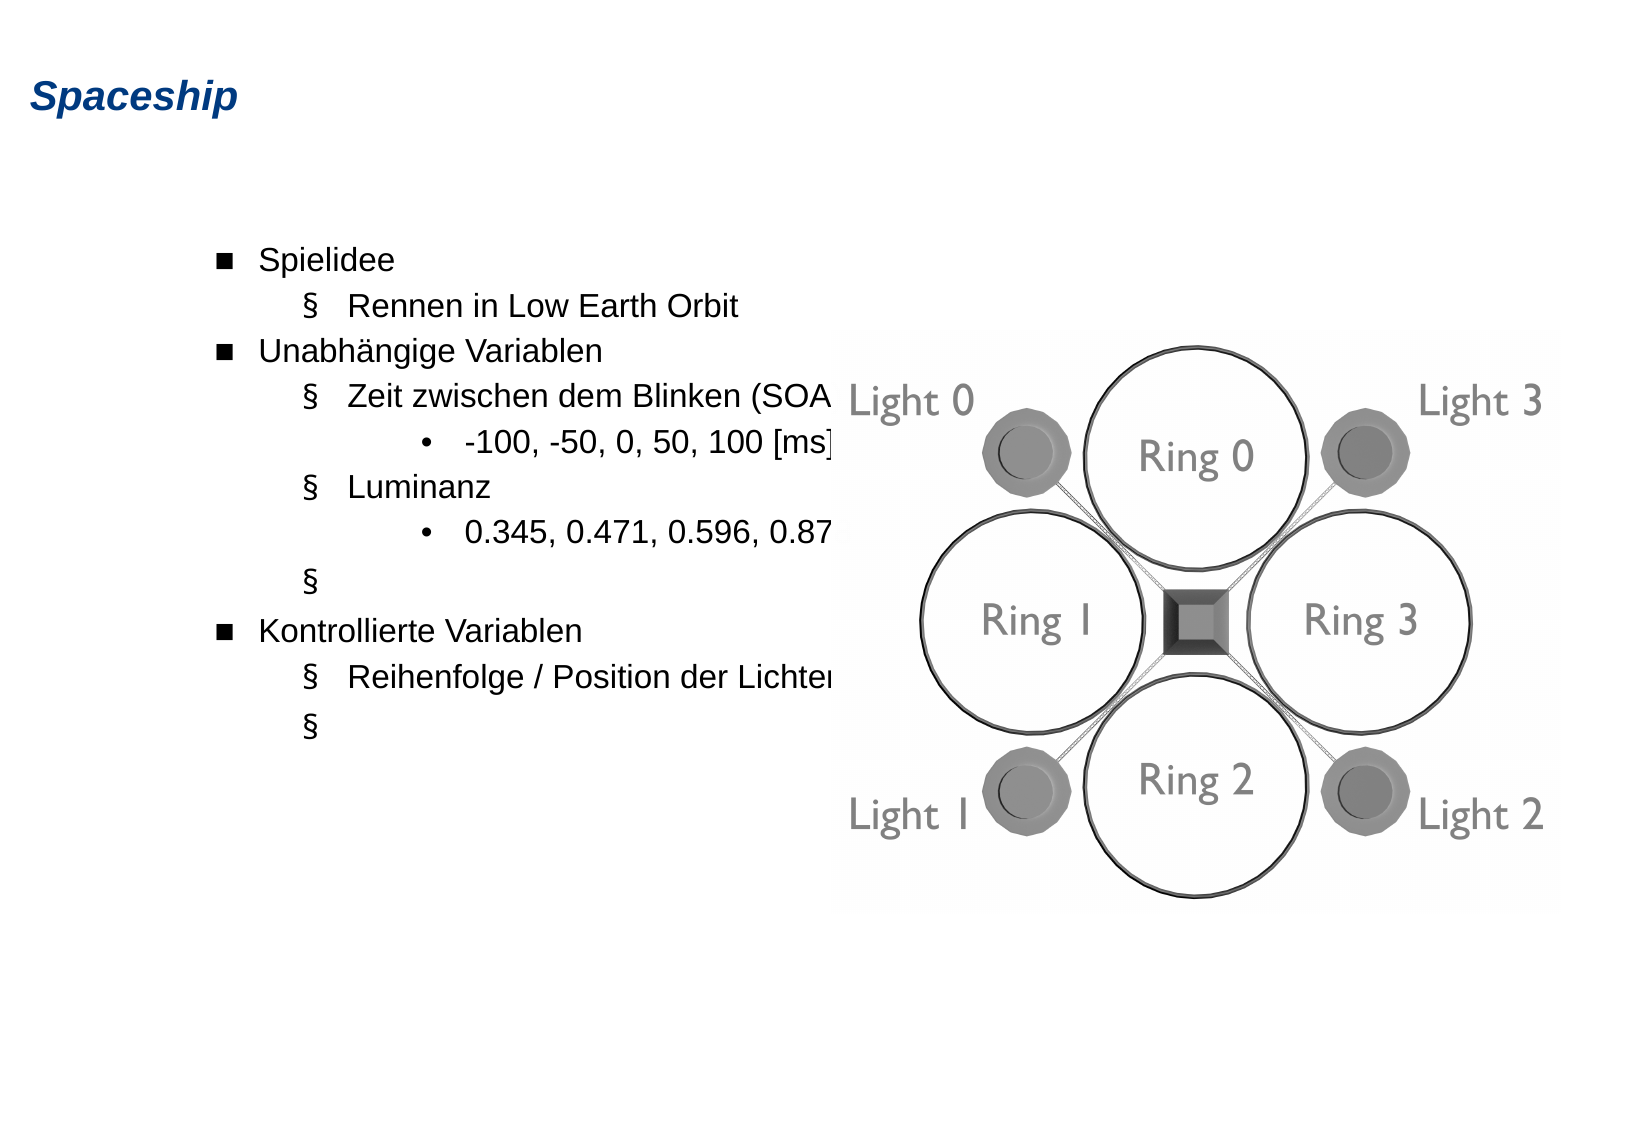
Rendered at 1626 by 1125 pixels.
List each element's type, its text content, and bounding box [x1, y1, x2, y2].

list Spielidee Rennen in Low Earth Orbit Unabhängige Variablen Zeit zwischen dem Blinken (SOA) -100, -50, 0, 50, 100 [ms] Luminanz 0.345, 0.471, 0.596, 0.878 Kontrollierte Variablen Reihenfolge / Position der Lichter [52, 234, 1586, 1079]
title Spaceship [14, 12, 1086, 176]
picture [831, 330, 1561, 914]
